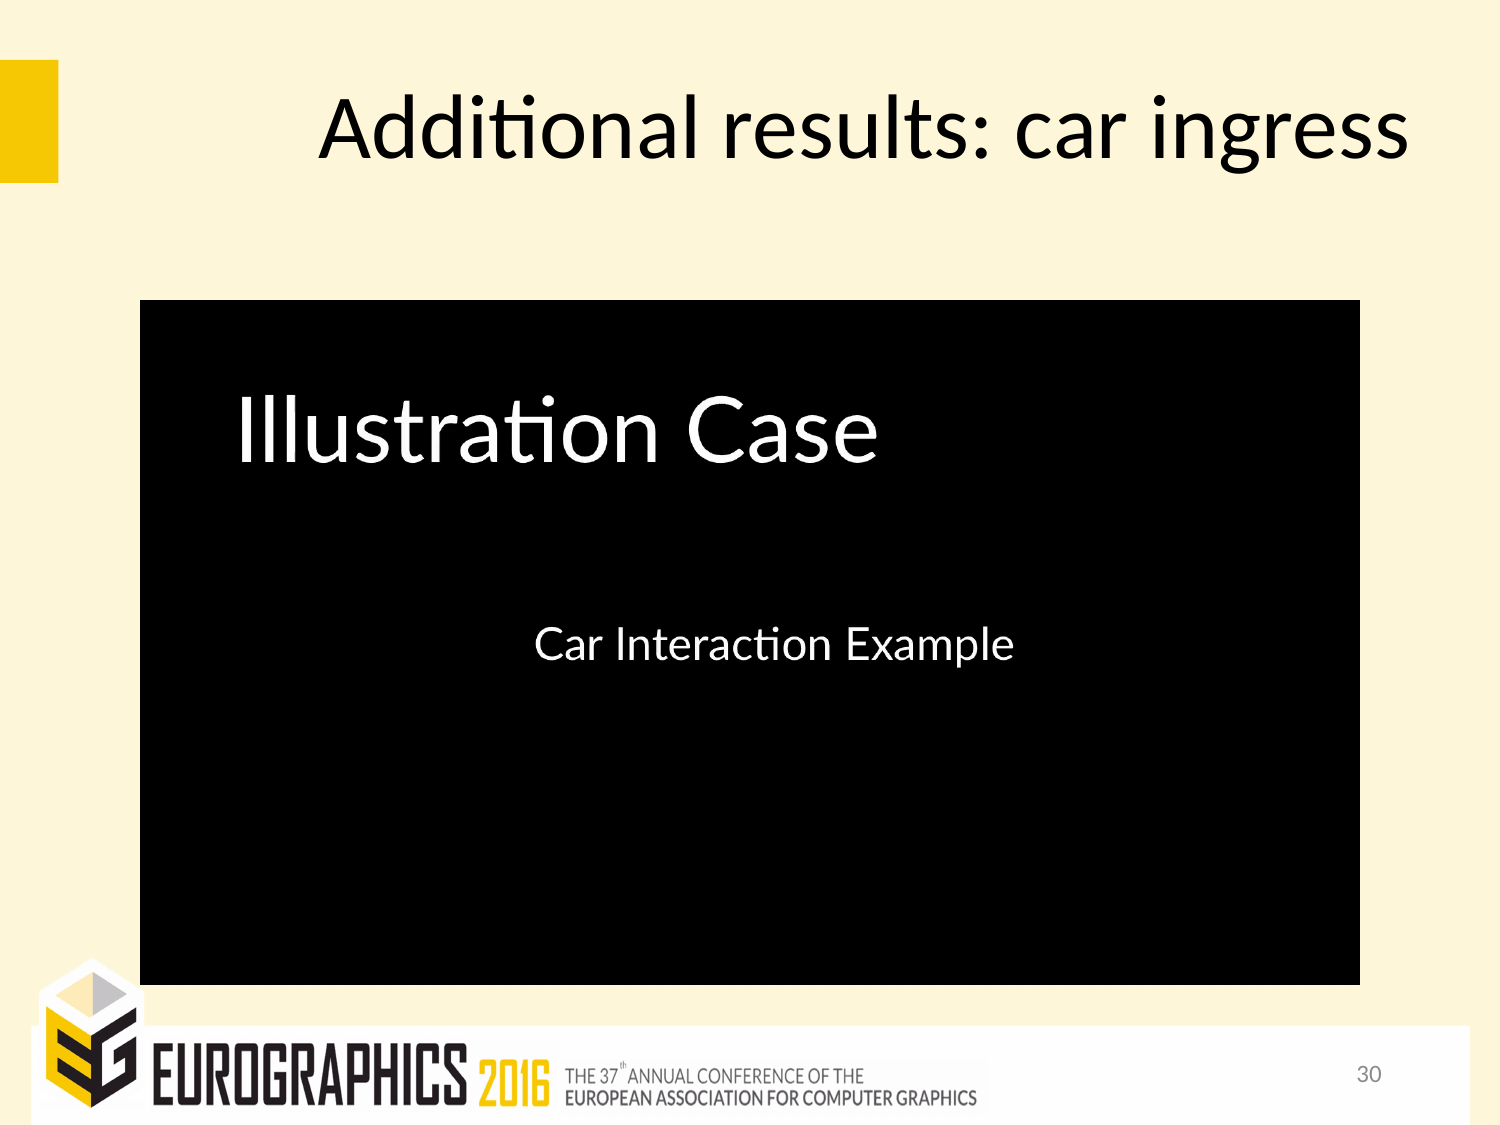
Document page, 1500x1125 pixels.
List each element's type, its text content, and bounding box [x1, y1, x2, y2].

slide_number <numéro> [1303, 1042, 1397, 1103]
text_box [139, 299, 1361, 986]
picture [0, 0, 1500, 1125]
title Additional results: car ingress [58, 59, 1442, 183]
